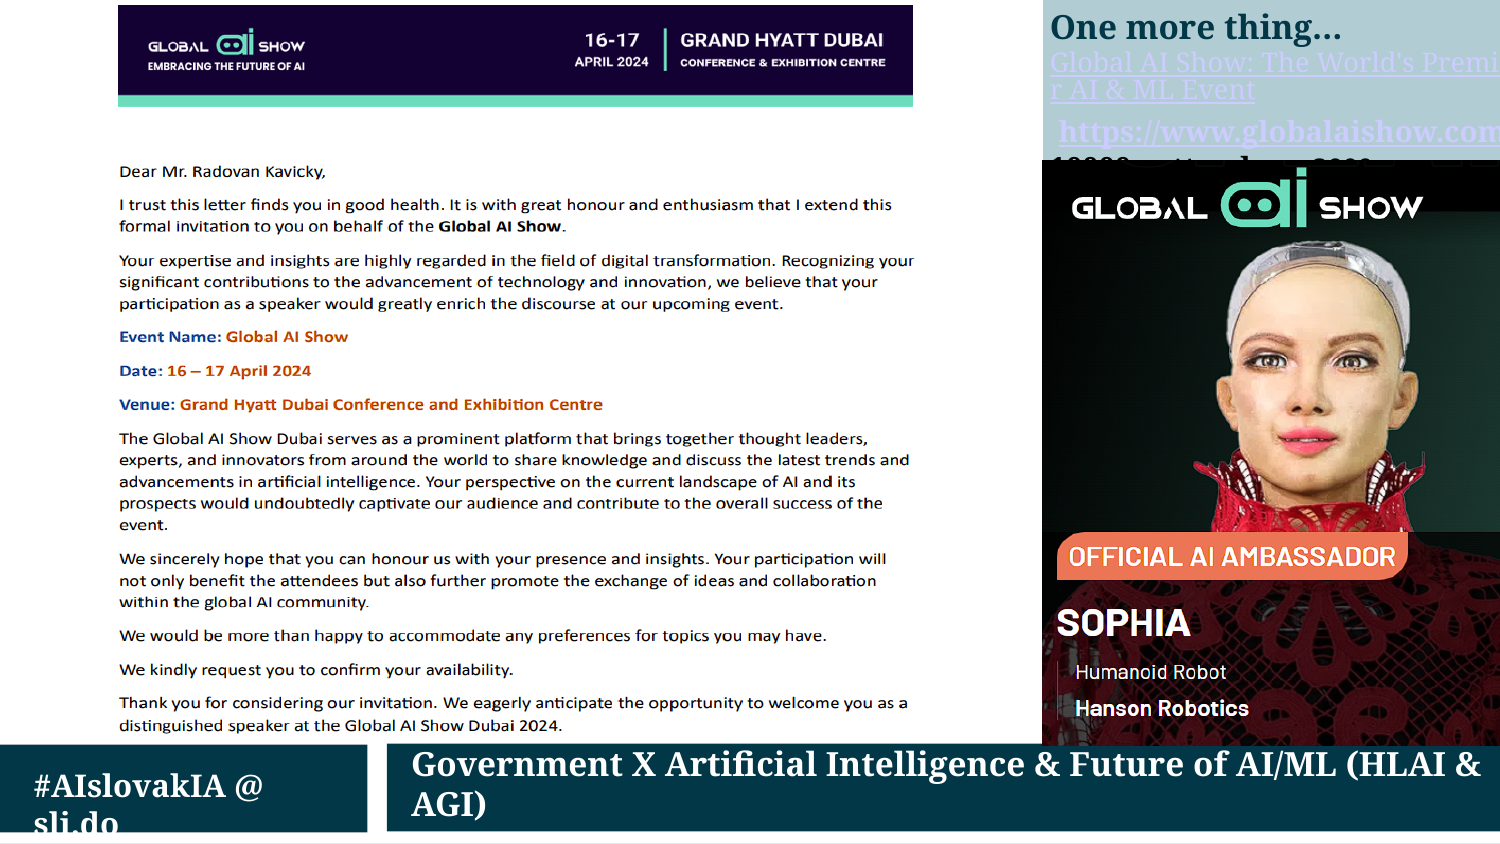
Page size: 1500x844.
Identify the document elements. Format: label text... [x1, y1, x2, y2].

text_box One more thing… Global AI Show: The World's Premier AI & ML Event https://www.globalaishow.com/ 10000+ attendees, 3000+ companies AI-2023 Forty-third SGAI International Conference on Artificial Intelligence CAMBRIDGE, ENGLAND 12-14 DECEMBER 2023 AI-2023 is the 43-rd Annual International Conference of the British Computer Society's Specialist Group on Artificial Intelligence (SGAI) [1043, 0, 1500, 160]
text_box Government X Artificial Intelligence & Future of AI/ML (HLAI & AGI) [400, 740, 1500, 826]
picture [0, 0, 1500, 741]
text_box #AIslovakIA @ sli.do [22, 760, 342, 815]
